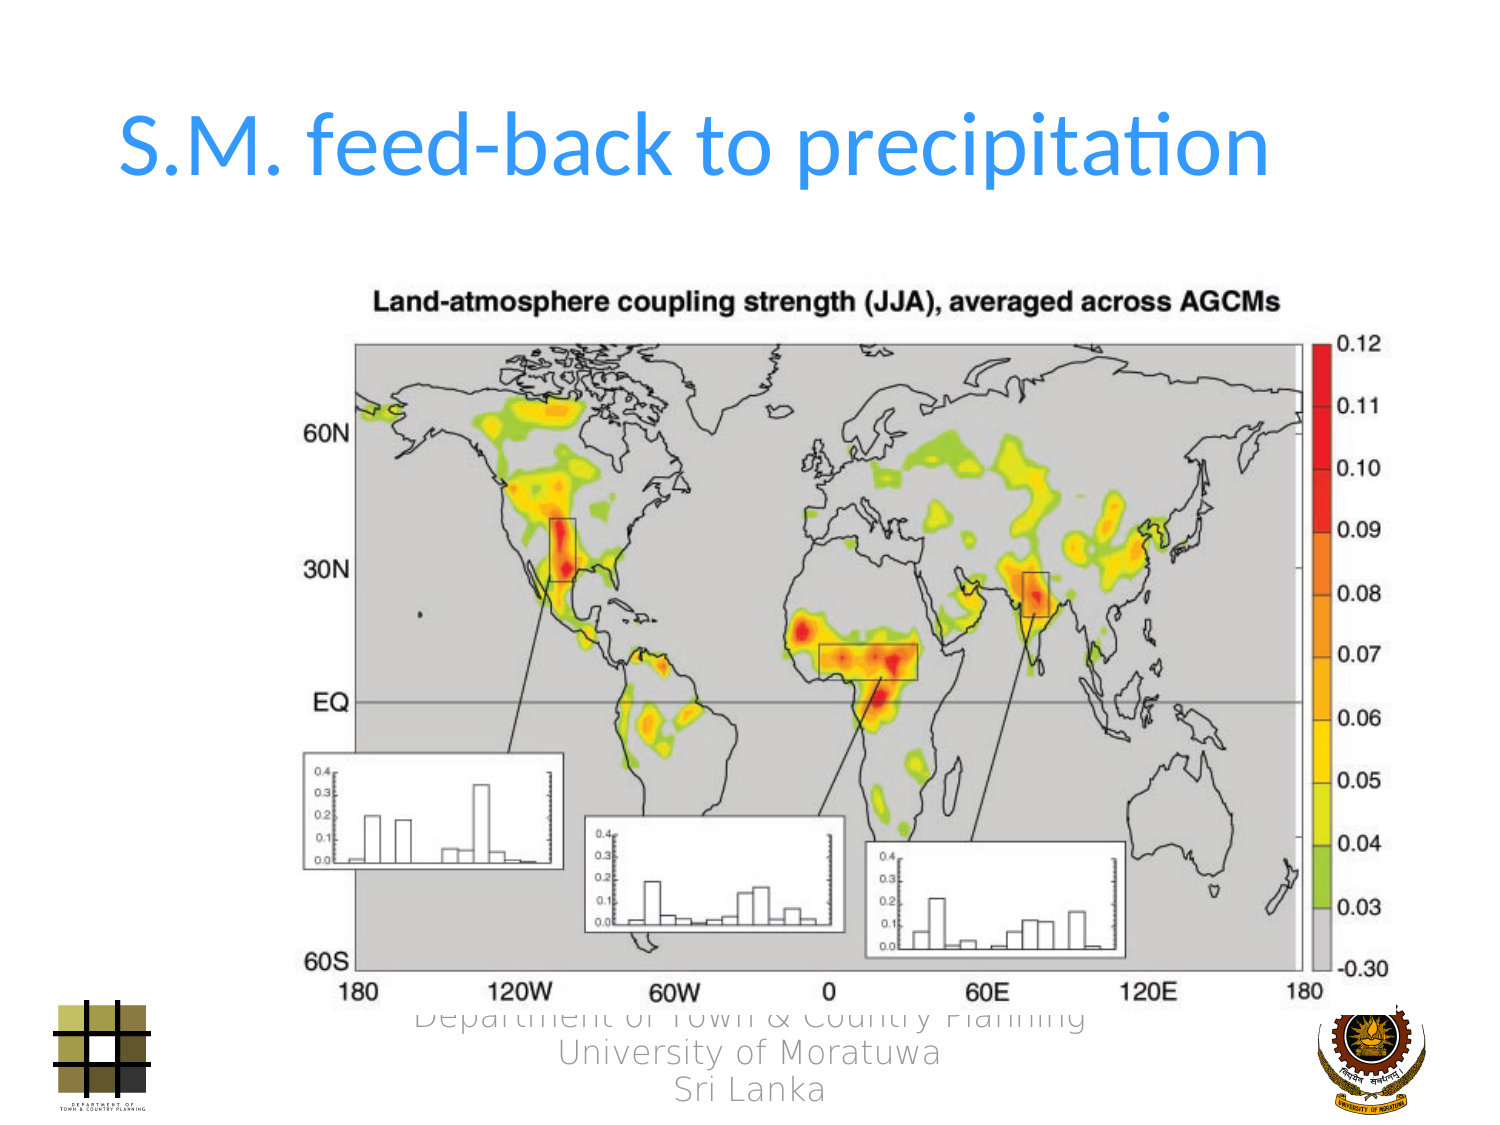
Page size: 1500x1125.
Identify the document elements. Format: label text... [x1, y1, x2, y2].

picture [53, 1000, 151, 1111]
picture [295, 272, 1435, 1125]
title S.M. feed-back to precipitation [53, 21, 1340, 257]
